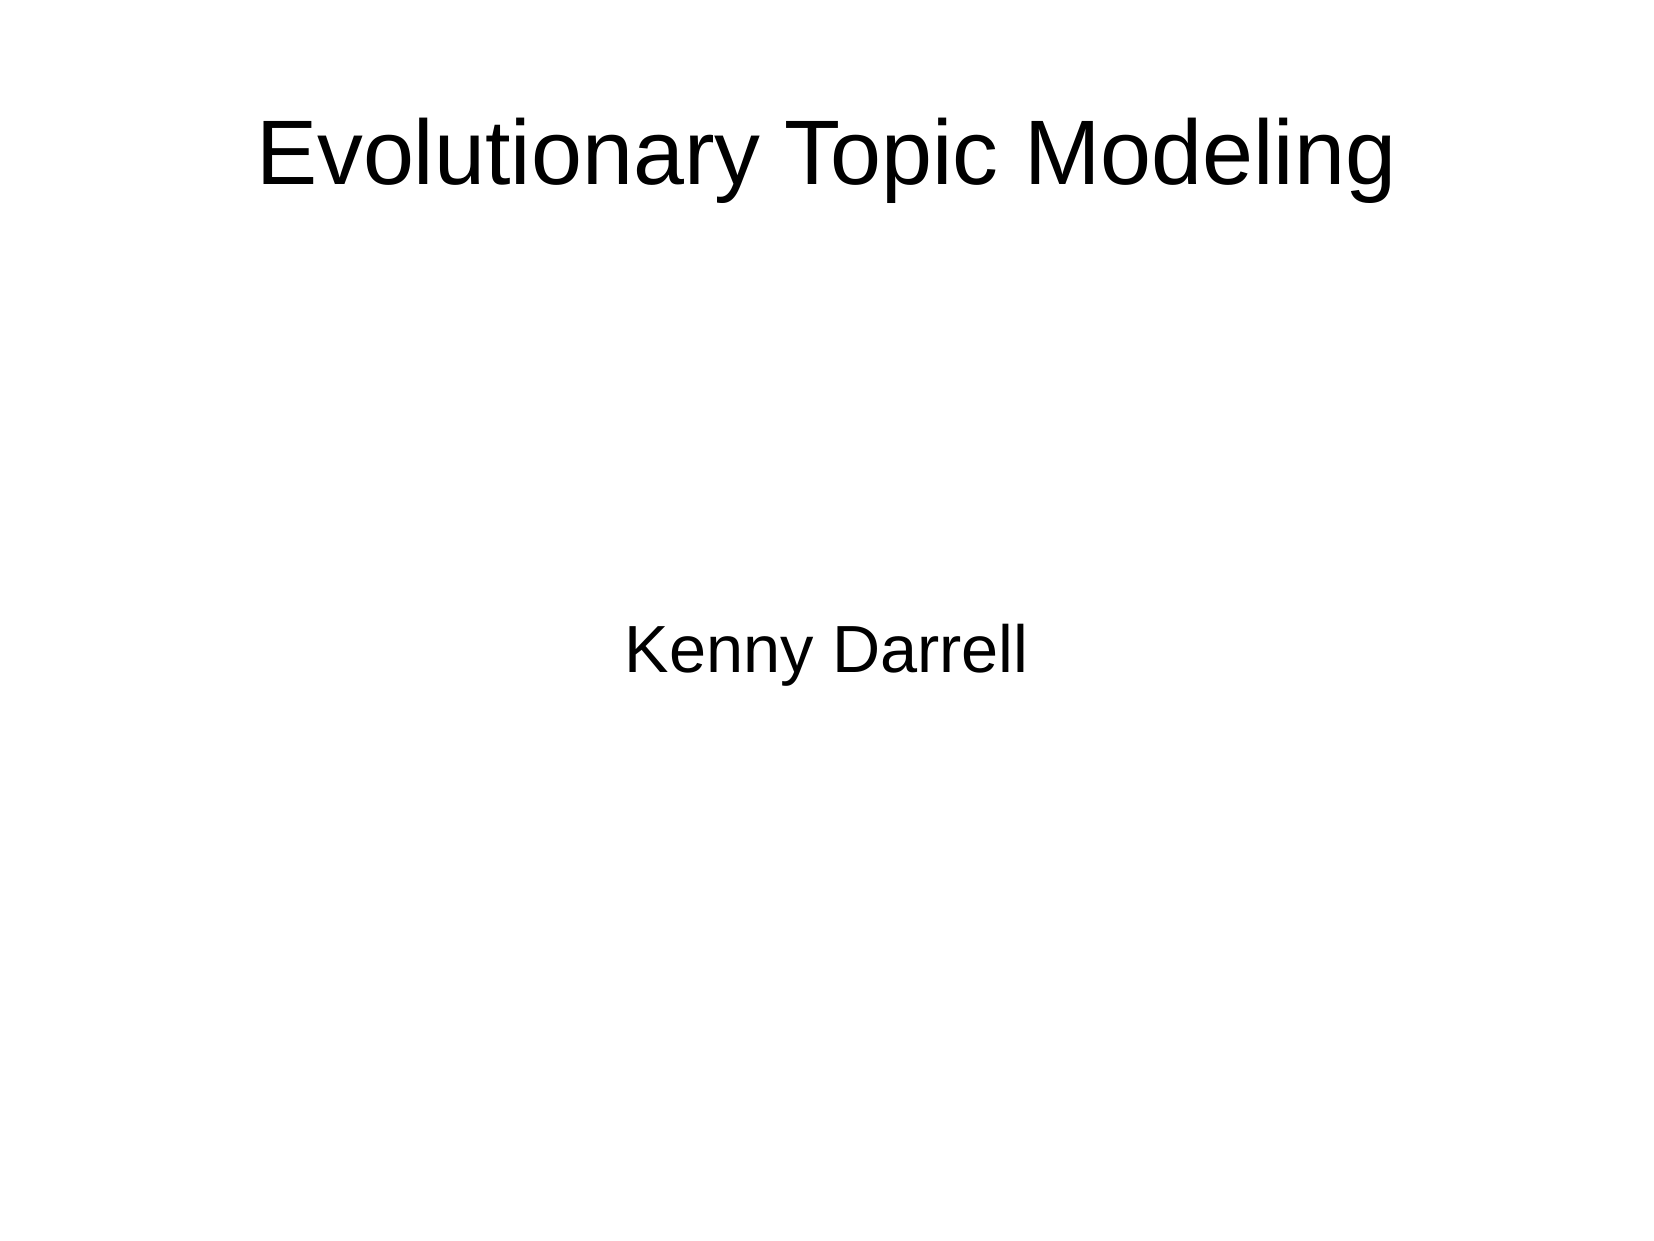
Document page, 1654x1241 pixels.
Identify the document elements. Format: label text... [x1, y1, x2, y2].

subtitle Kenny Darrell [82, 290, 1571, 1010]
title Evolutionary Topic Modeling [82, 49, 1571, 257]
